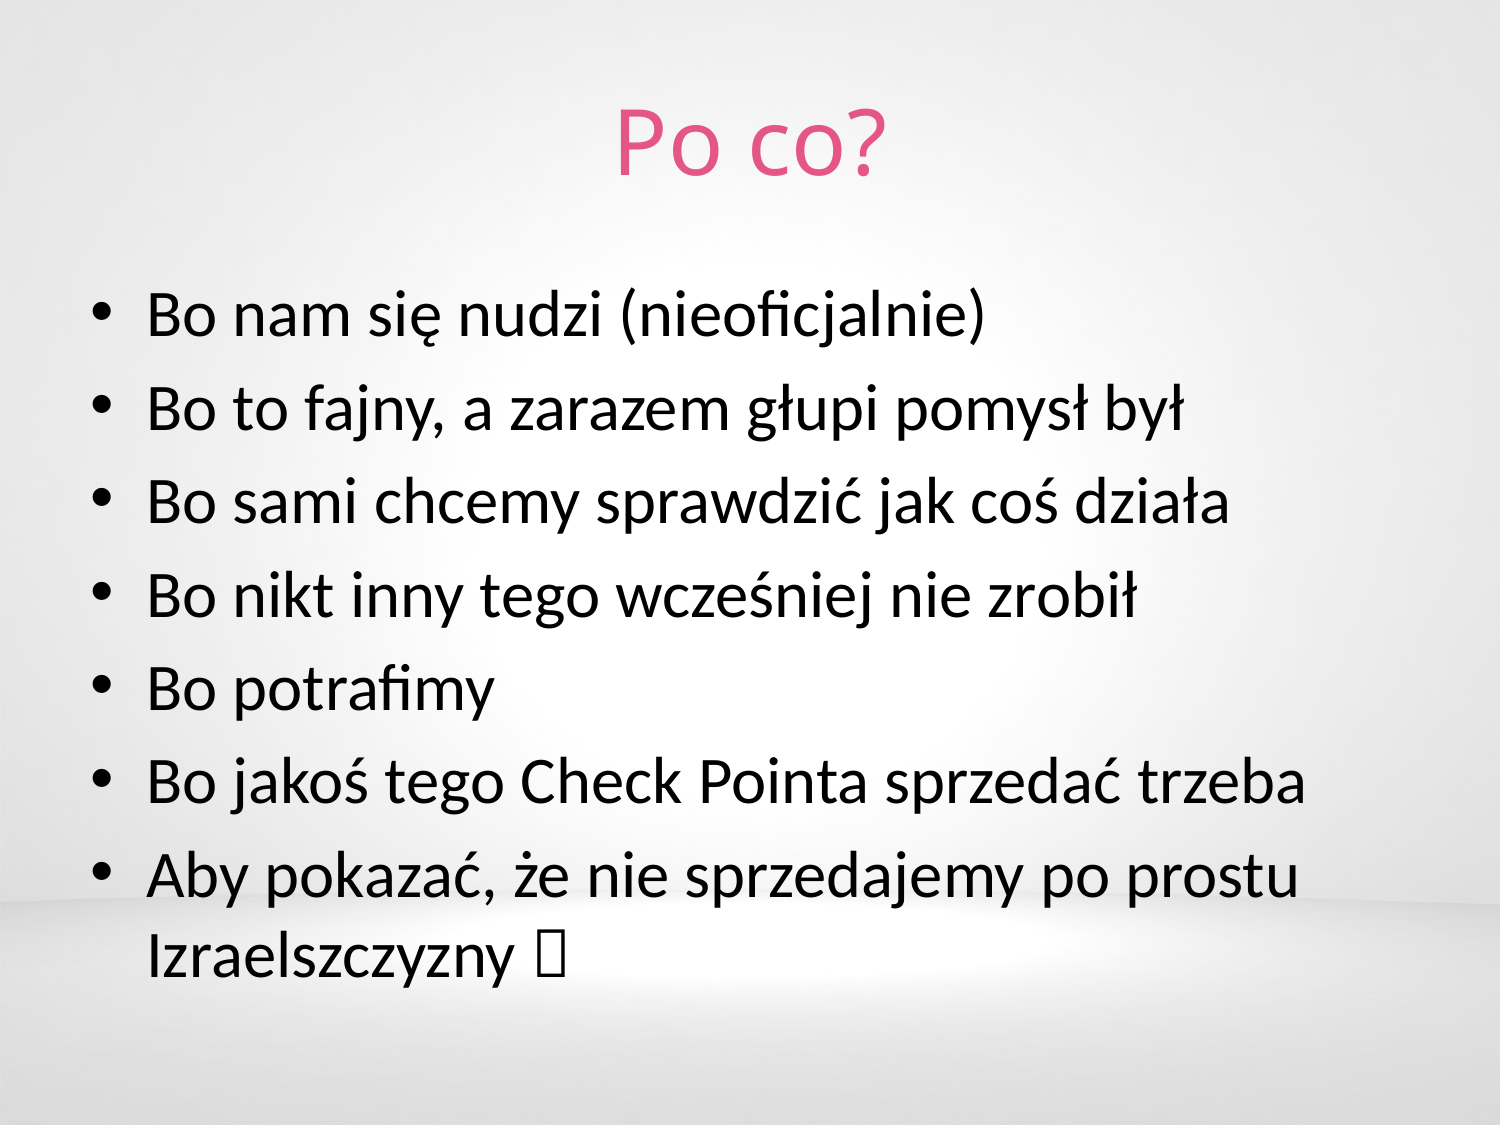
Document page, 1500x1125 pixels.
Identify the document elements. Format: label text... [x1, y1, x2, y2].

list Bo nam się nudzi (nieoficjalnie) Bo to fajny, a zarazem głupi pomysł był Bo sami chcemy sprawdzić jak coś działa Bo nikt inny tego wcześniej nie zrobił Bo potrafimy Bo jakoś tego Check Pointa sprzedać trzeba Aby pokazać, że nie sprzedajemy po prostu Izraelszczyzny  [75, 262, 1436, 1106]
picture [0, 0, 1500, 1125]
title Po co? [75, 45, 1425, 233]
